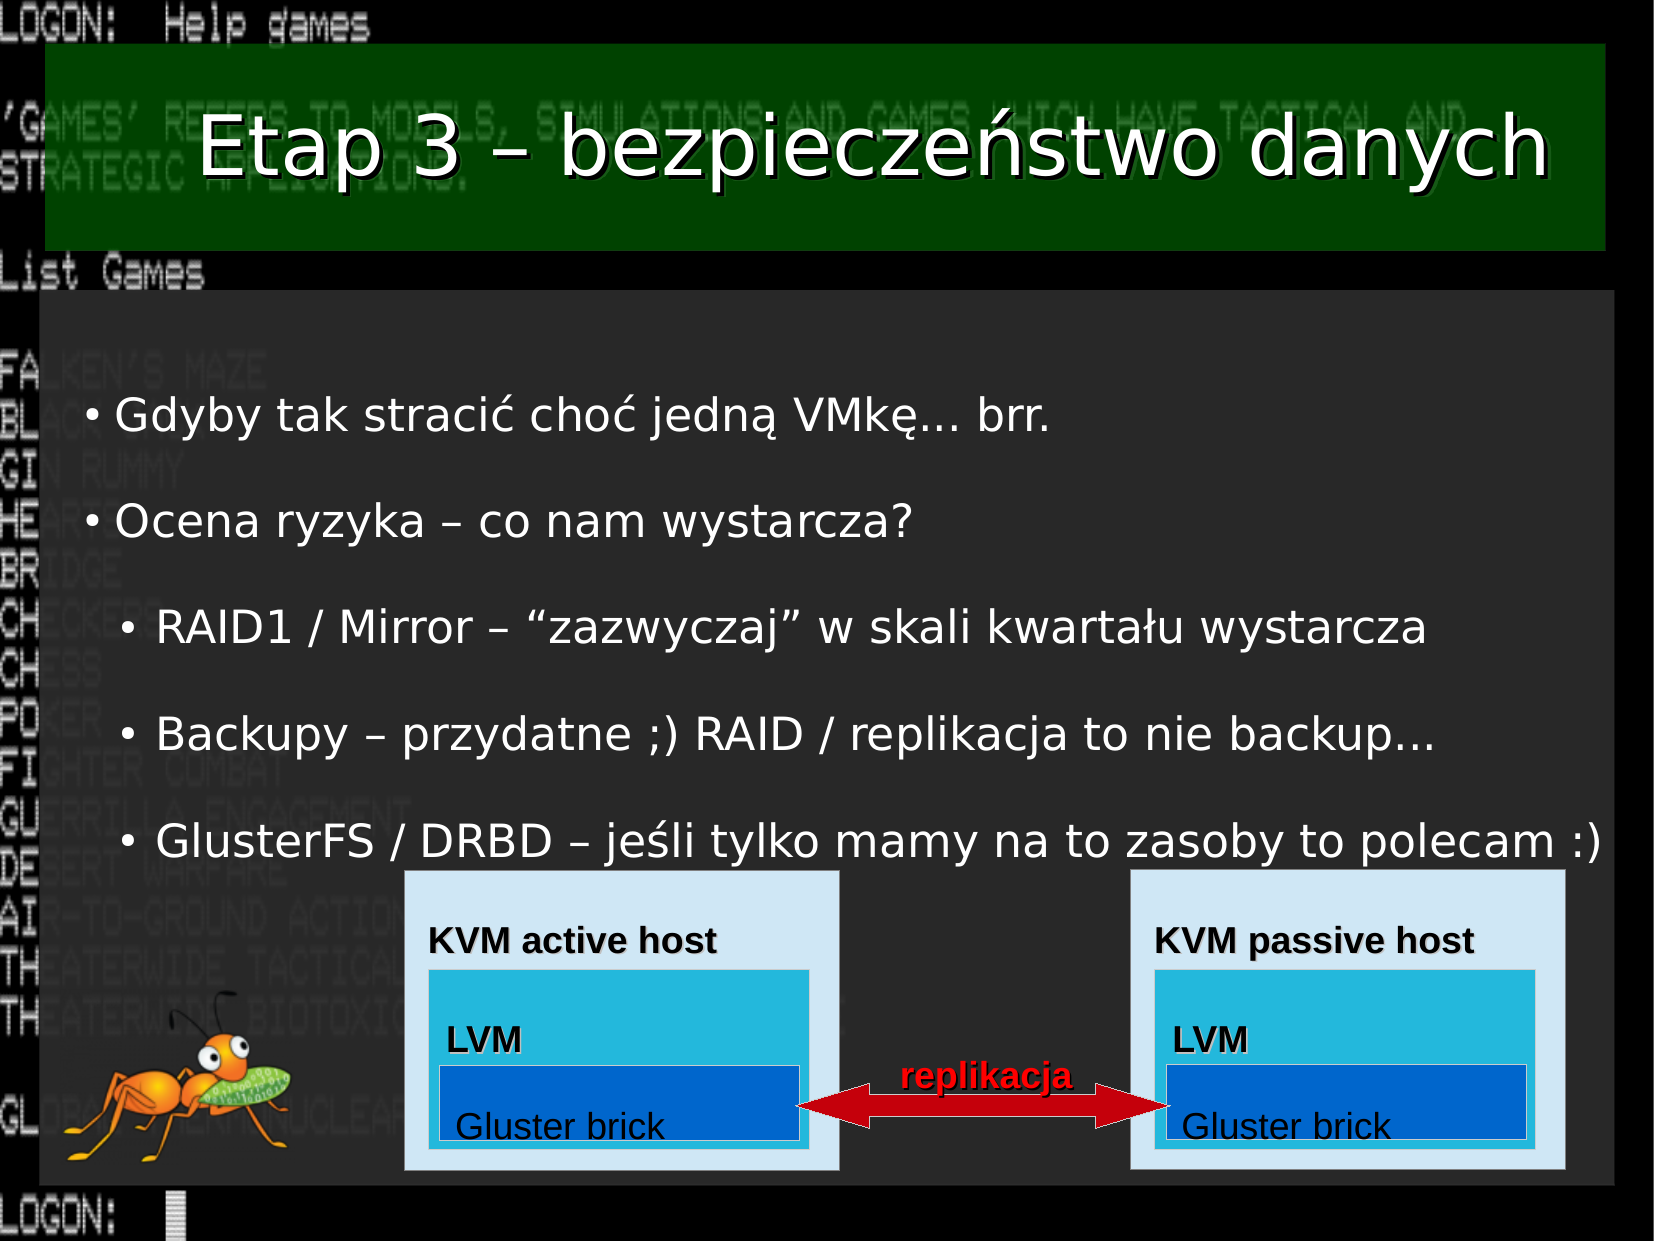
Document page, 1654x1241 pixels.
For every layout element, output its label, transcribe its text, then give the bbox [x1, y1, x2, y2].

title Etap 3 – bezpieczeństwo danych [45, 43, 1606, 251]
text_box Gluster brick [1166, 1077, 1407, 1135]
text_box LVM [1157, 990, 1267, 1048]
text_box LVM [431, 990, 541, 1048]
text_box replikacja [885, 1026, 1088, 1084]
text_box Gdyby tak stracić choć jedną VMkę... brr. Ocena ryzyka – co nam wystarcza? RAID1 / Mirror – “zazwyczaj” w skali kwartału wystarcza Backupy – przydatne ;) RAID / replikacja to nie backup... GlusterFS / DRBD – jeśli tylko mamy na to zasoby to polecam :) [39, 290, 1615, 1186]
text_box Gluster brick [440, 1077, 681, 1135]
text_box KVM active host [413, 890, 733, 948]
text_box [404, 869, 1566, 1171]
text_box KVM passive host [1139, 890, 1490, 948]
picture [0, 0, 1654, 1241]
